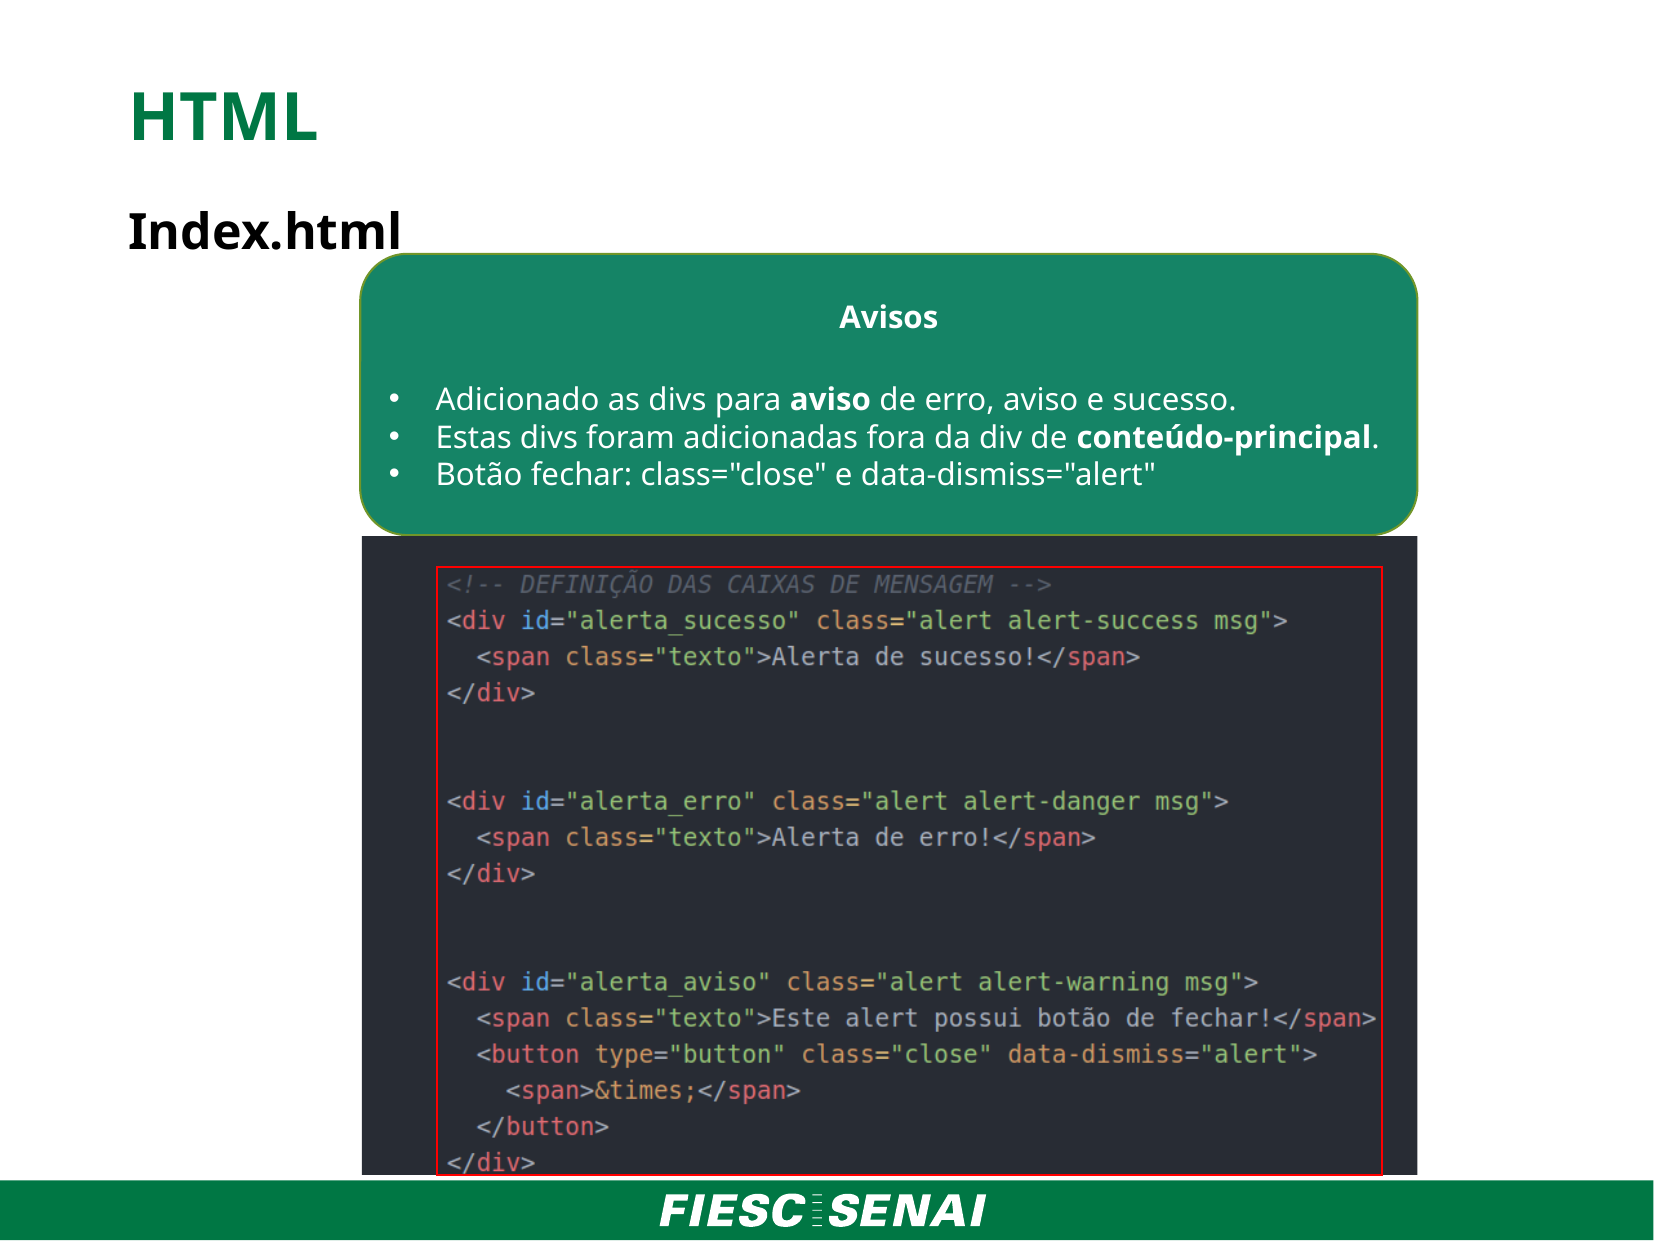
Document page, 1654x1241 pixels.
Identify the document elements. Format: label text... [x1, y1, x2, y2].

title HTML [113, 39, 1540, 200]
list Index.html [113, 200, 1540, 1117]
picture [438, 568, 1381, 1174]
picture [361, 536, 1418, 1175]
text_box Avisos Adicionado as divs para aviso de erro, aviso e sucesso. Estas divs foram adicionadas fora da div de conteúdo-principal. Botão fechar: class="close" e data-dismiss="alert" [360, 253, 1418, 536]
